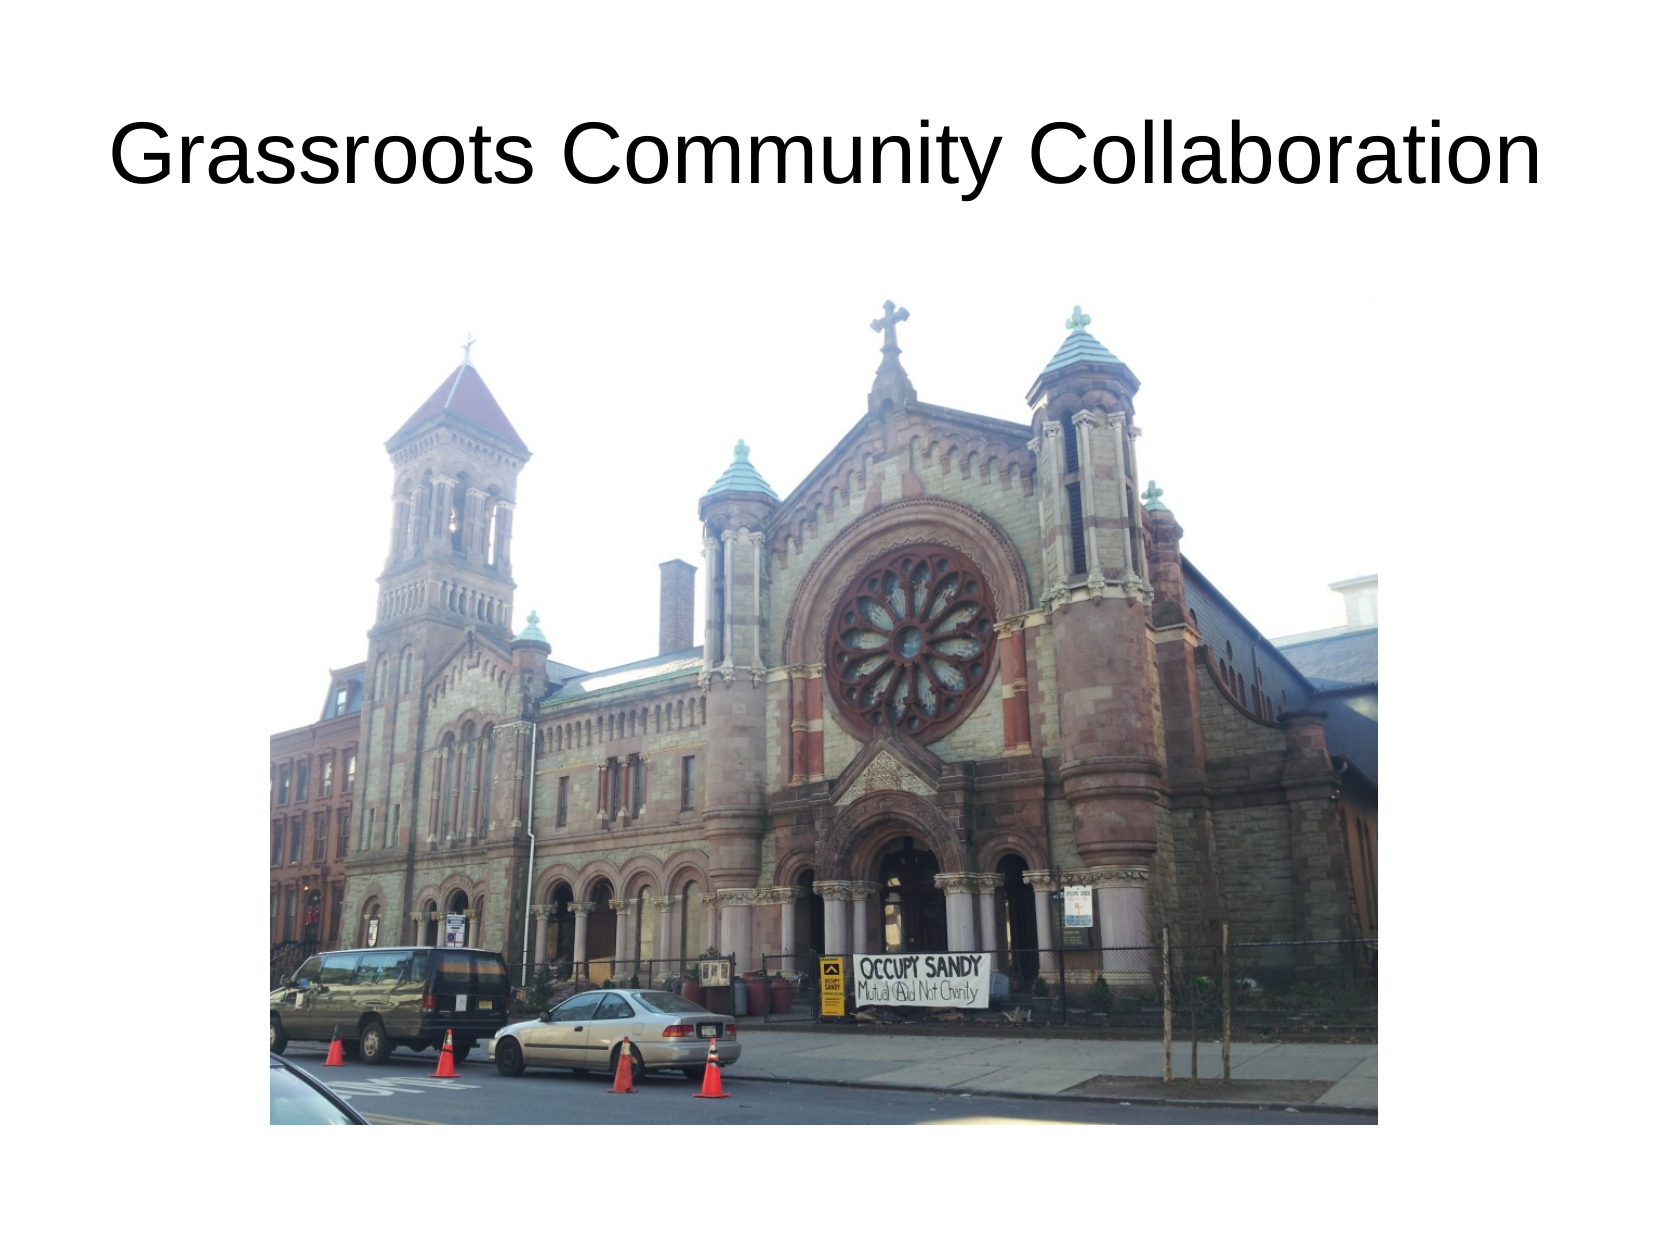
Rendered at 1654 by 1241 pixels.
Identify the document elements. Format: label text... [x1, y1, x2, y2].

picture [270, 290, 1378, 1126]
title Grassroots Community Collaboration [82, 49, 1571, 257]
